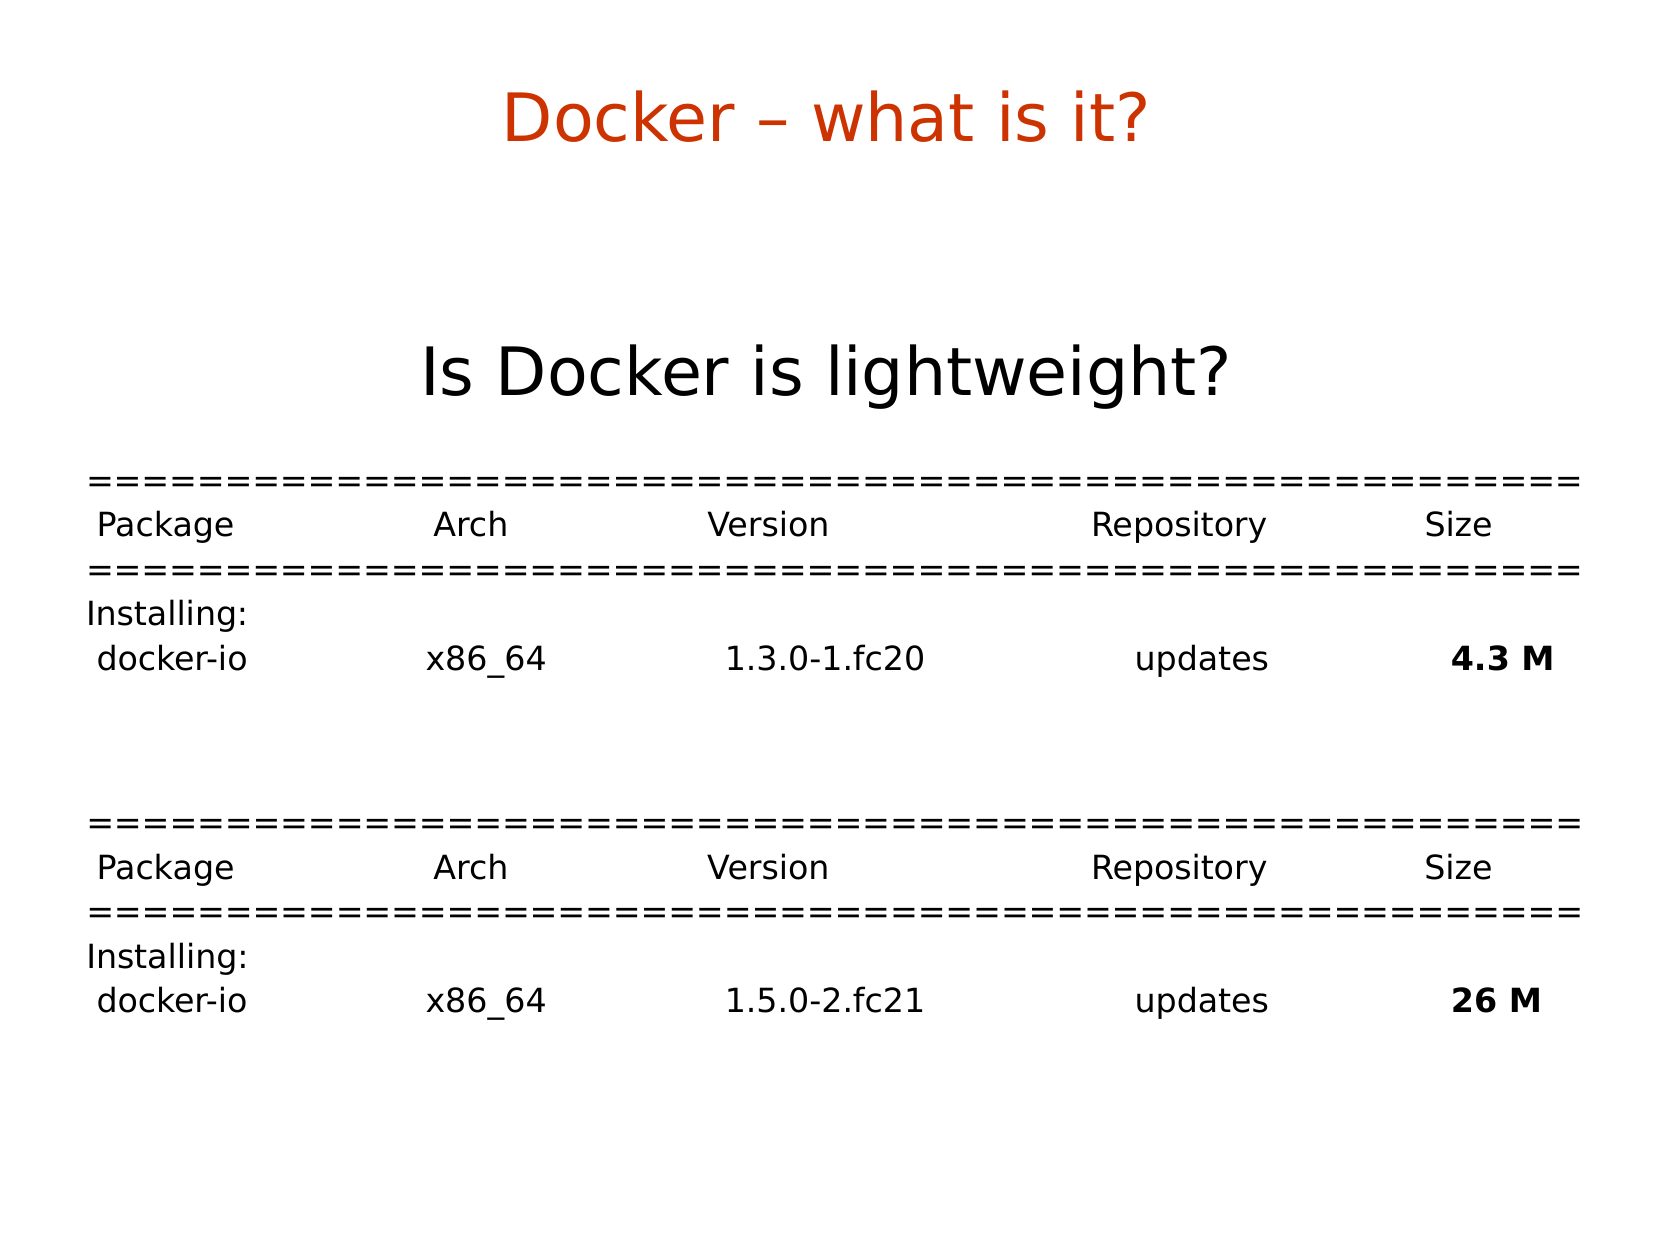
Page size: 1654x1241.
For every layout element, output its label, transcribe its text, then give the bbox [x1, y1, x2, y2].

text_box Docker – what is it? [487, 72, 1167, 166]
text_box ====================================================== Package Arch Version Repository Size ====================================================== Installing: docker-io x86_64 1.5.0-2.fc21 updates 26 M [71, 796, 1600, 1117]
text_box ====================================================== Package Arch Version Repository Size ====================================================== Installing: docker-io x86_64 1.3.0-1.fc20 updates 4.3 M [71, 453, 1600, 775]
text_box Is Docker is lightweight? [405, 325, 1249, 631]
